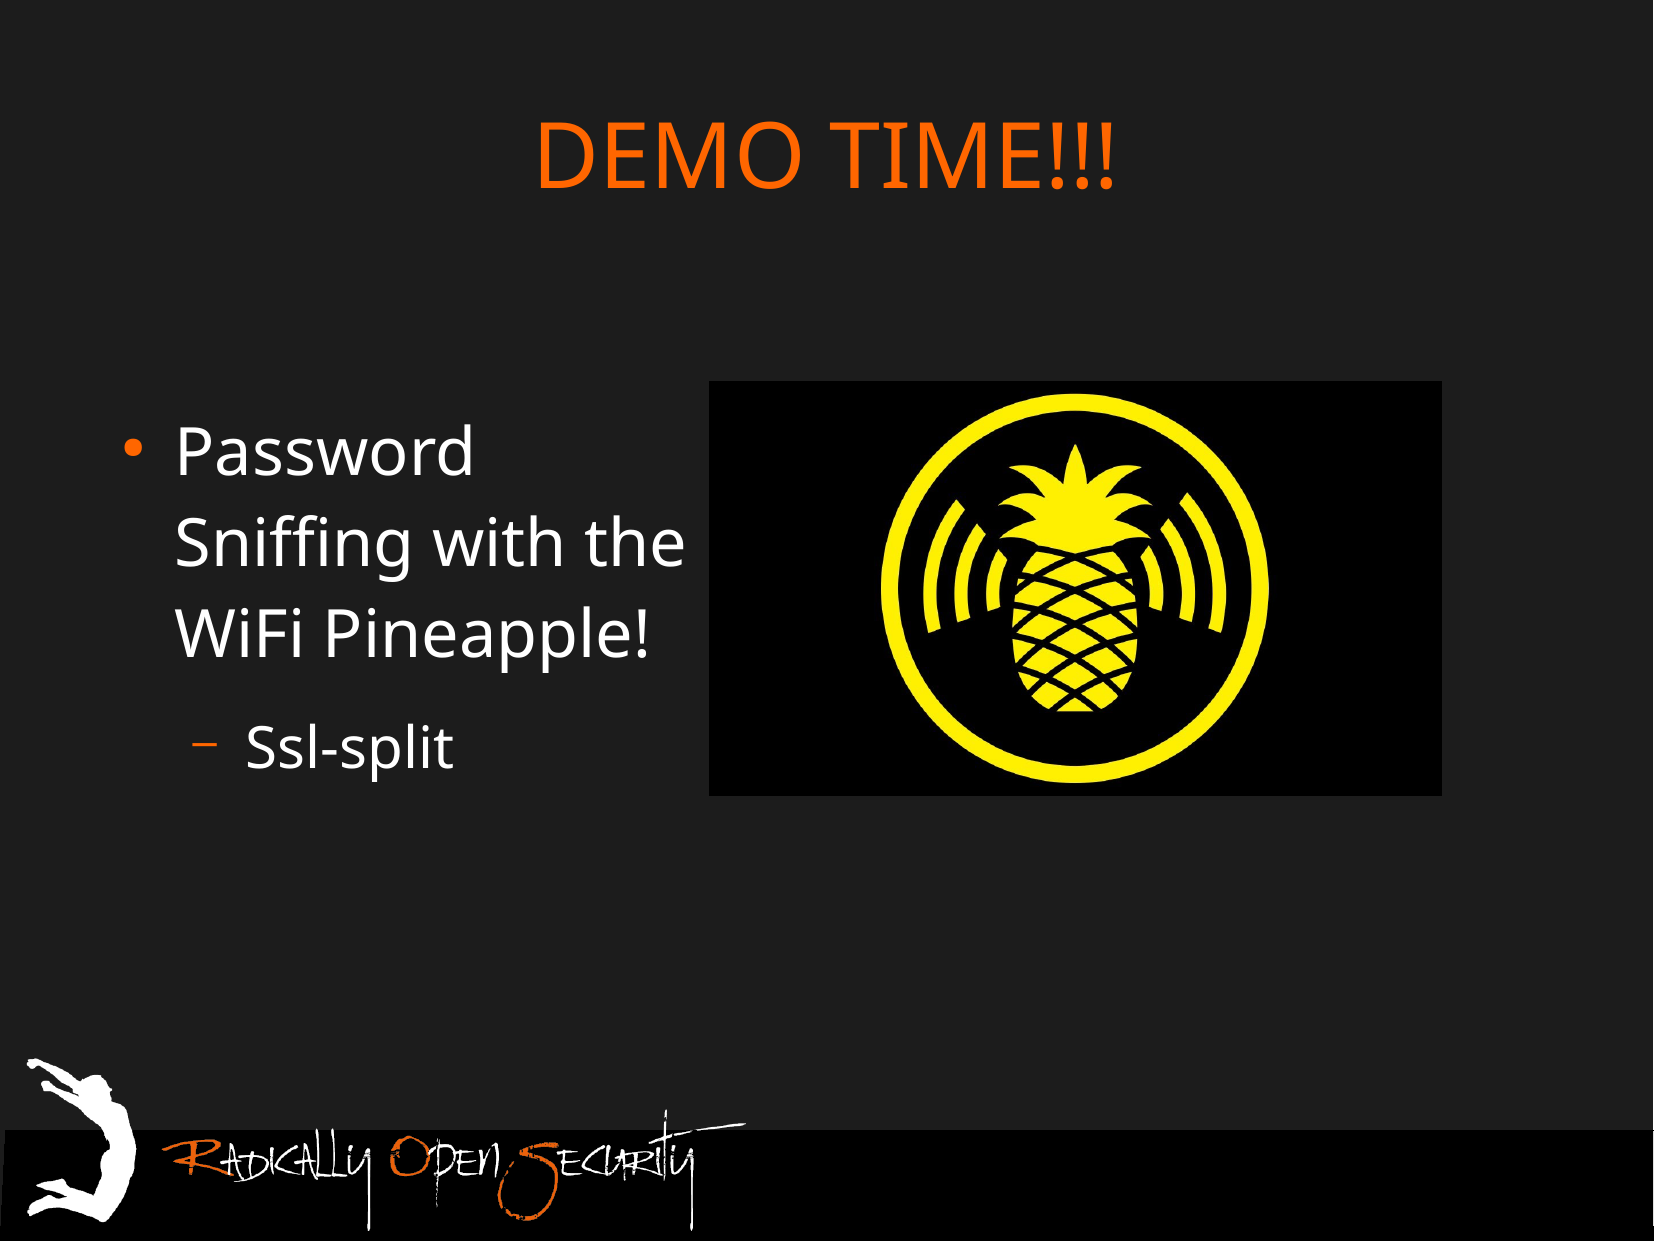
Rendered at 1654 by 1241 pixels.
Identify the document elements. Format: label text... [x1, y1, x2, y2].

picture [709, 381, 1442, 797]
picture [0, 1022, 778, 1241]
list Password Sniffing with the WiFi Pineapple! Ssl-split [103, 404, 695, 891]
title DEMO TIME!!! [82, 49, 1571, 257]
